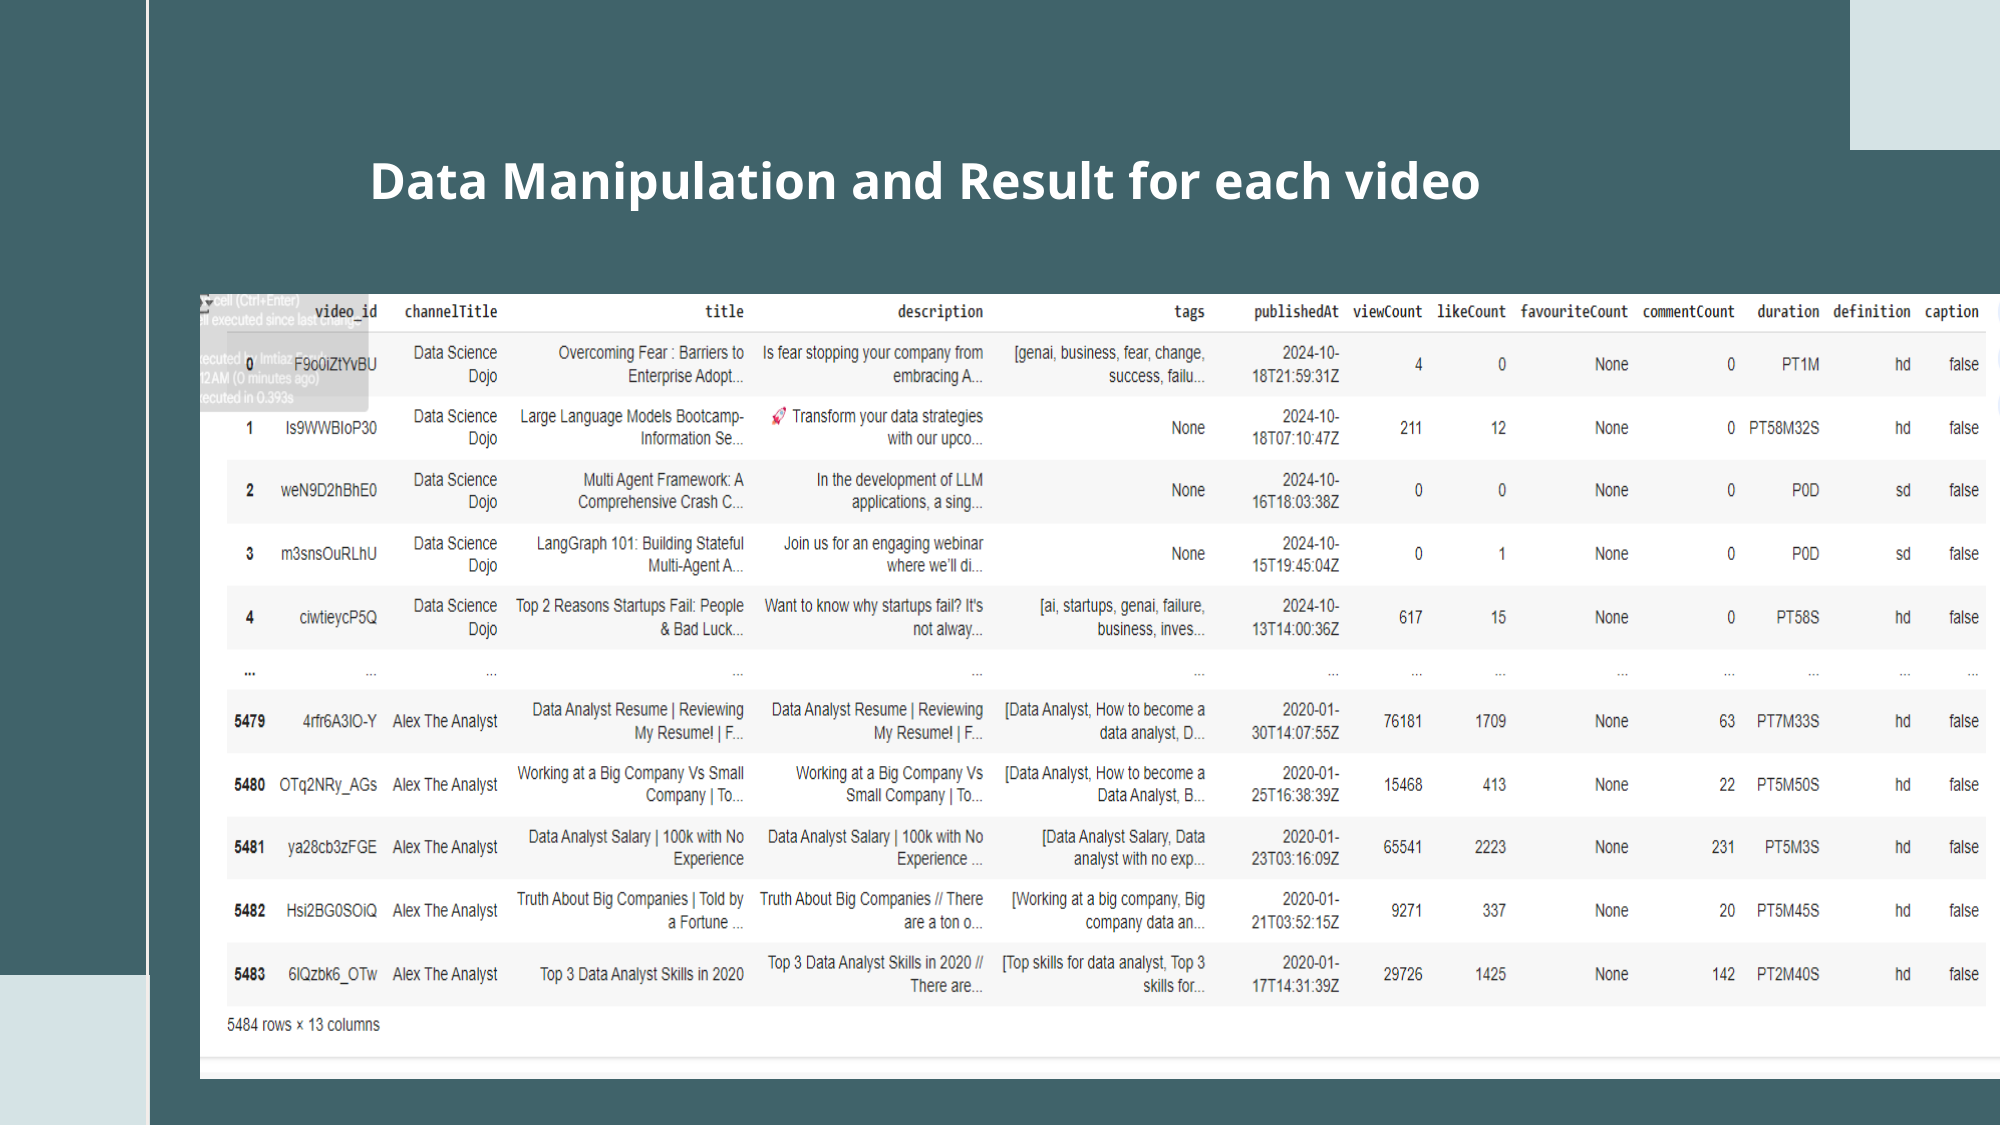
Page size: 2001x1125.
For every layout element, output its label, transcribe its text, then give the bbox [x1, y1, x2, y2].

text_box Data Manipulation and Result for each video [354, 141, 1499, 218]
picture [200, 294, 2000, 1080]
